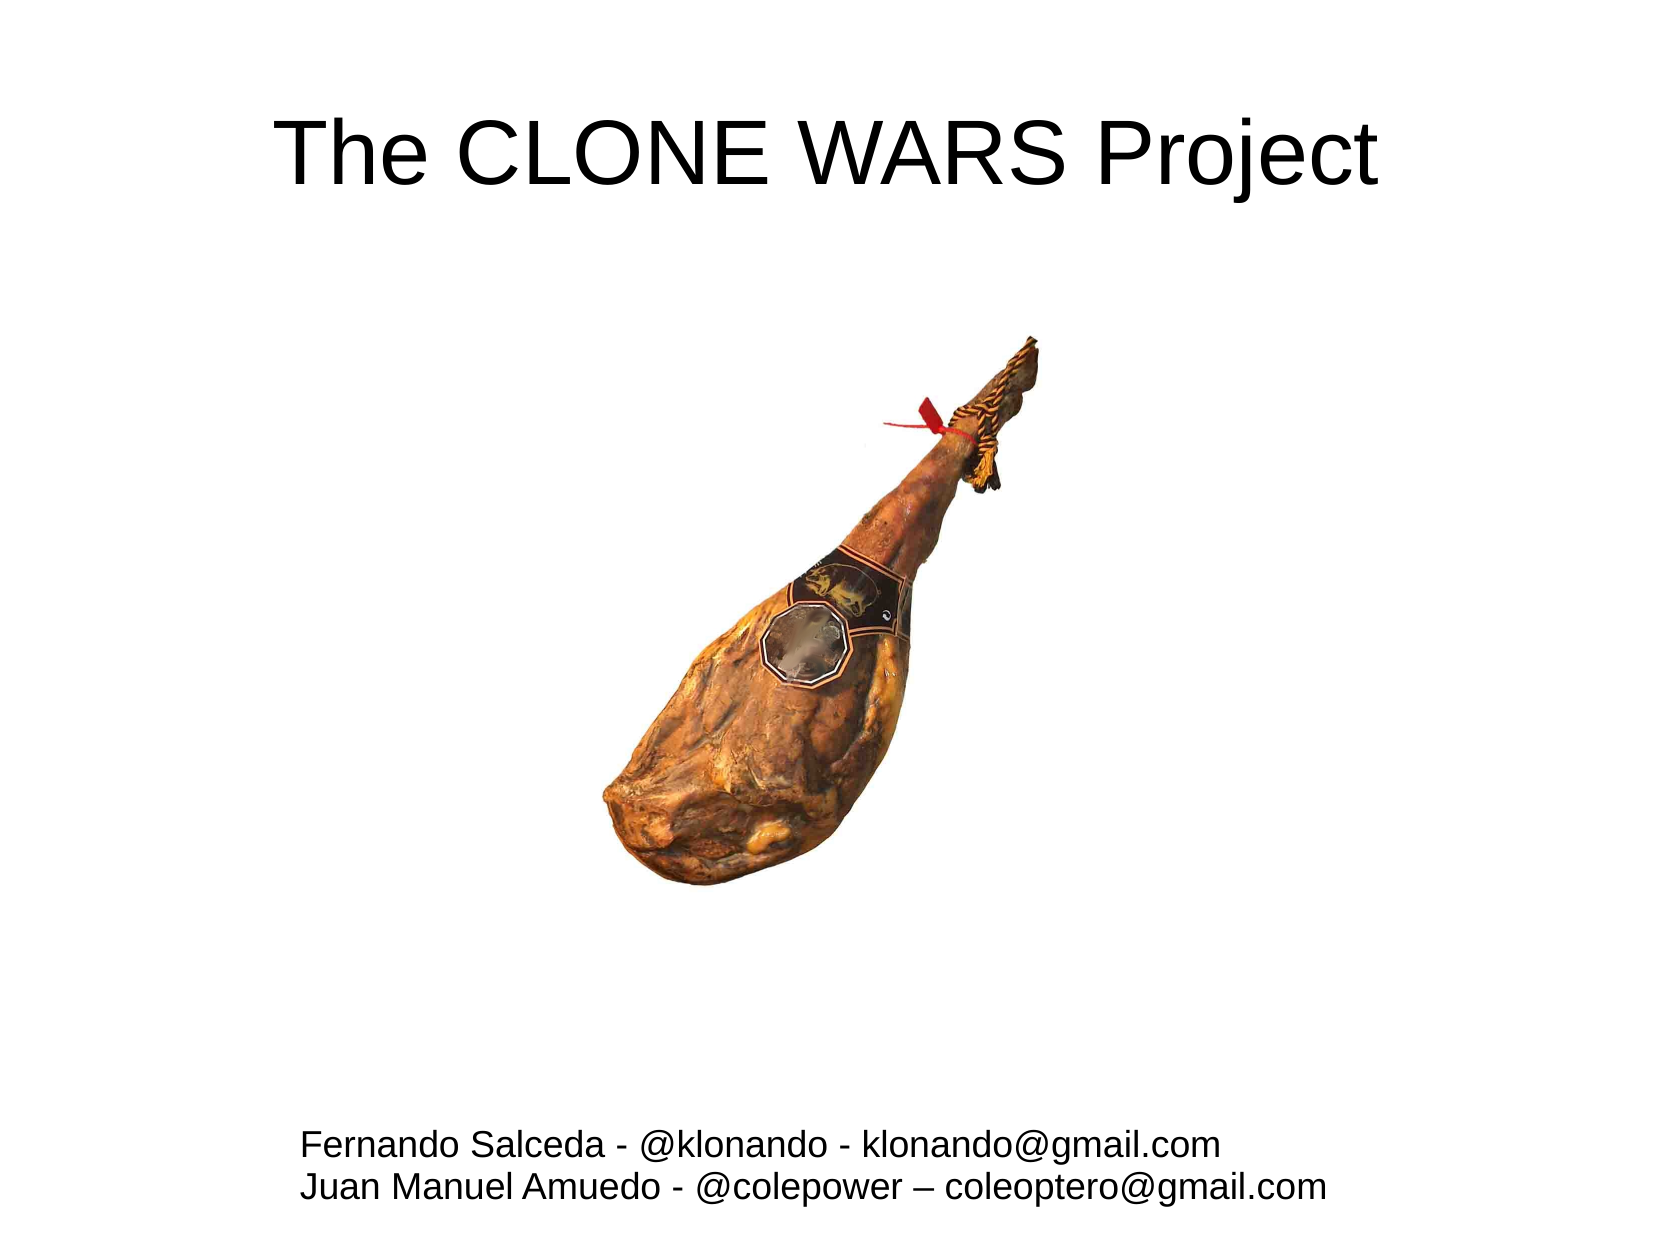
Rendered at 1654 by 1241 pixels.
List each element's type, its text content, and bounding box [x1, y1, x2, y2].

text_box Fernando Salceda - @klonando - klonando@gmail.com Juan Manuel Amuedo - @colepower – coleoptero@gmail.com [285, 1116, 1343, 1216]
picture [577, 307, 1078, 933]
title The CLONE WARS Project [82, 49, 1571, 257]
